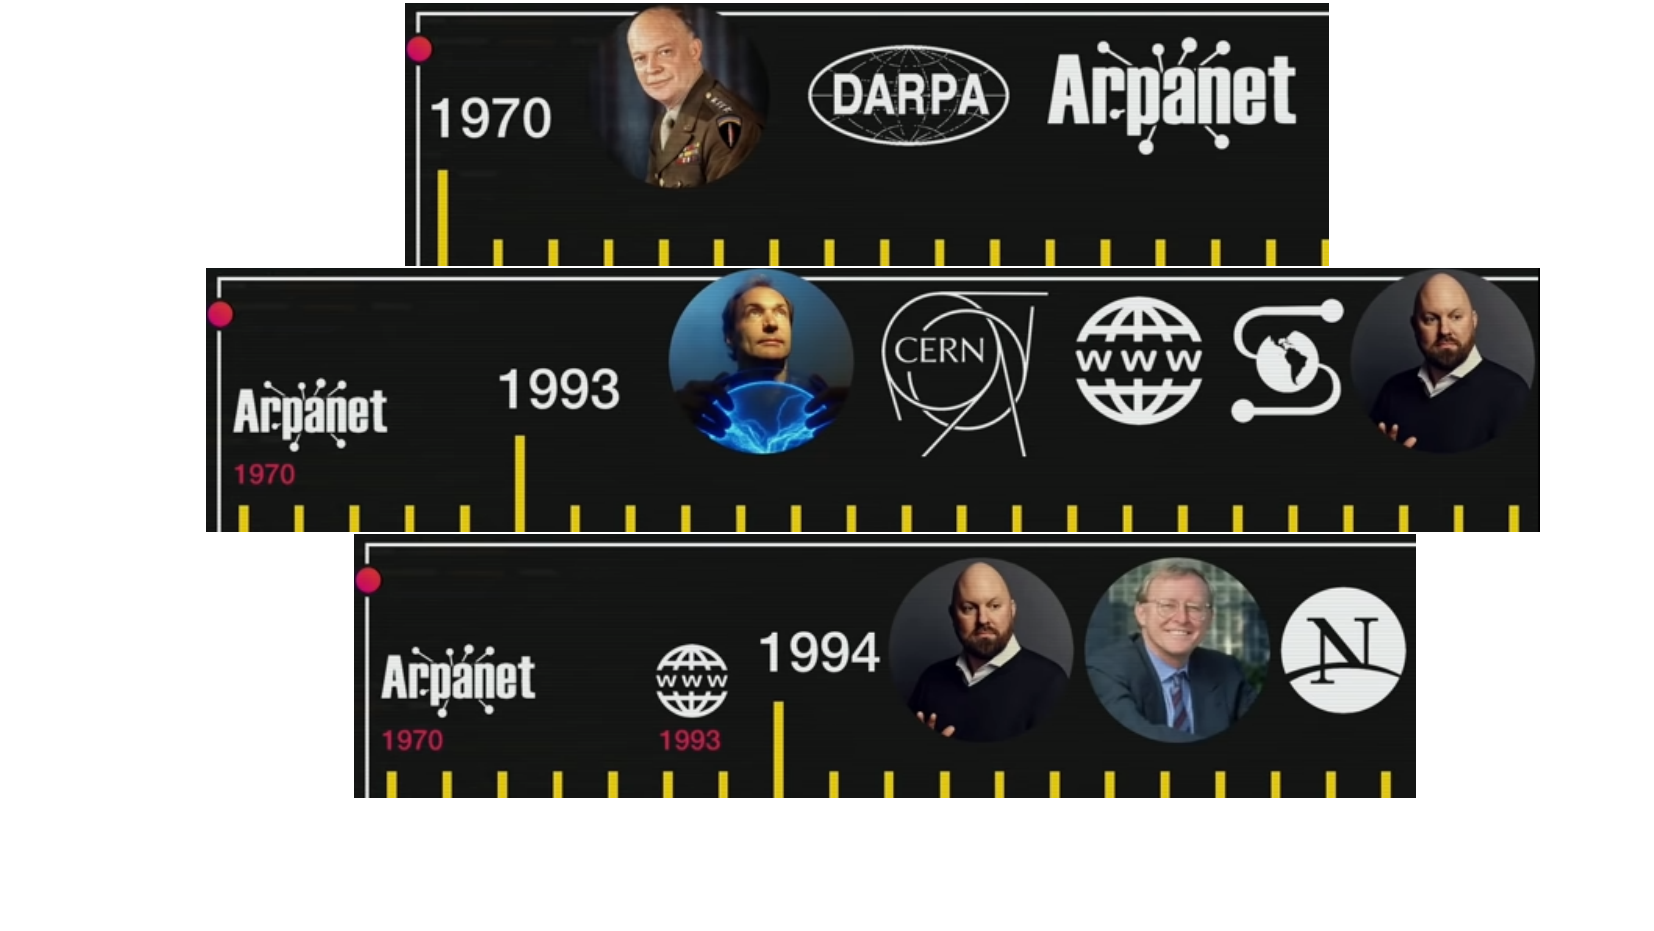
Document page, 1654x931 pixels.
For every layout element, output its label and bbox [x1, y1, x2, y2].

picture [405, 3, 1329, 266]
picture [206, 268, 1540, 532]
picture [354, 534, 1416, 798]
